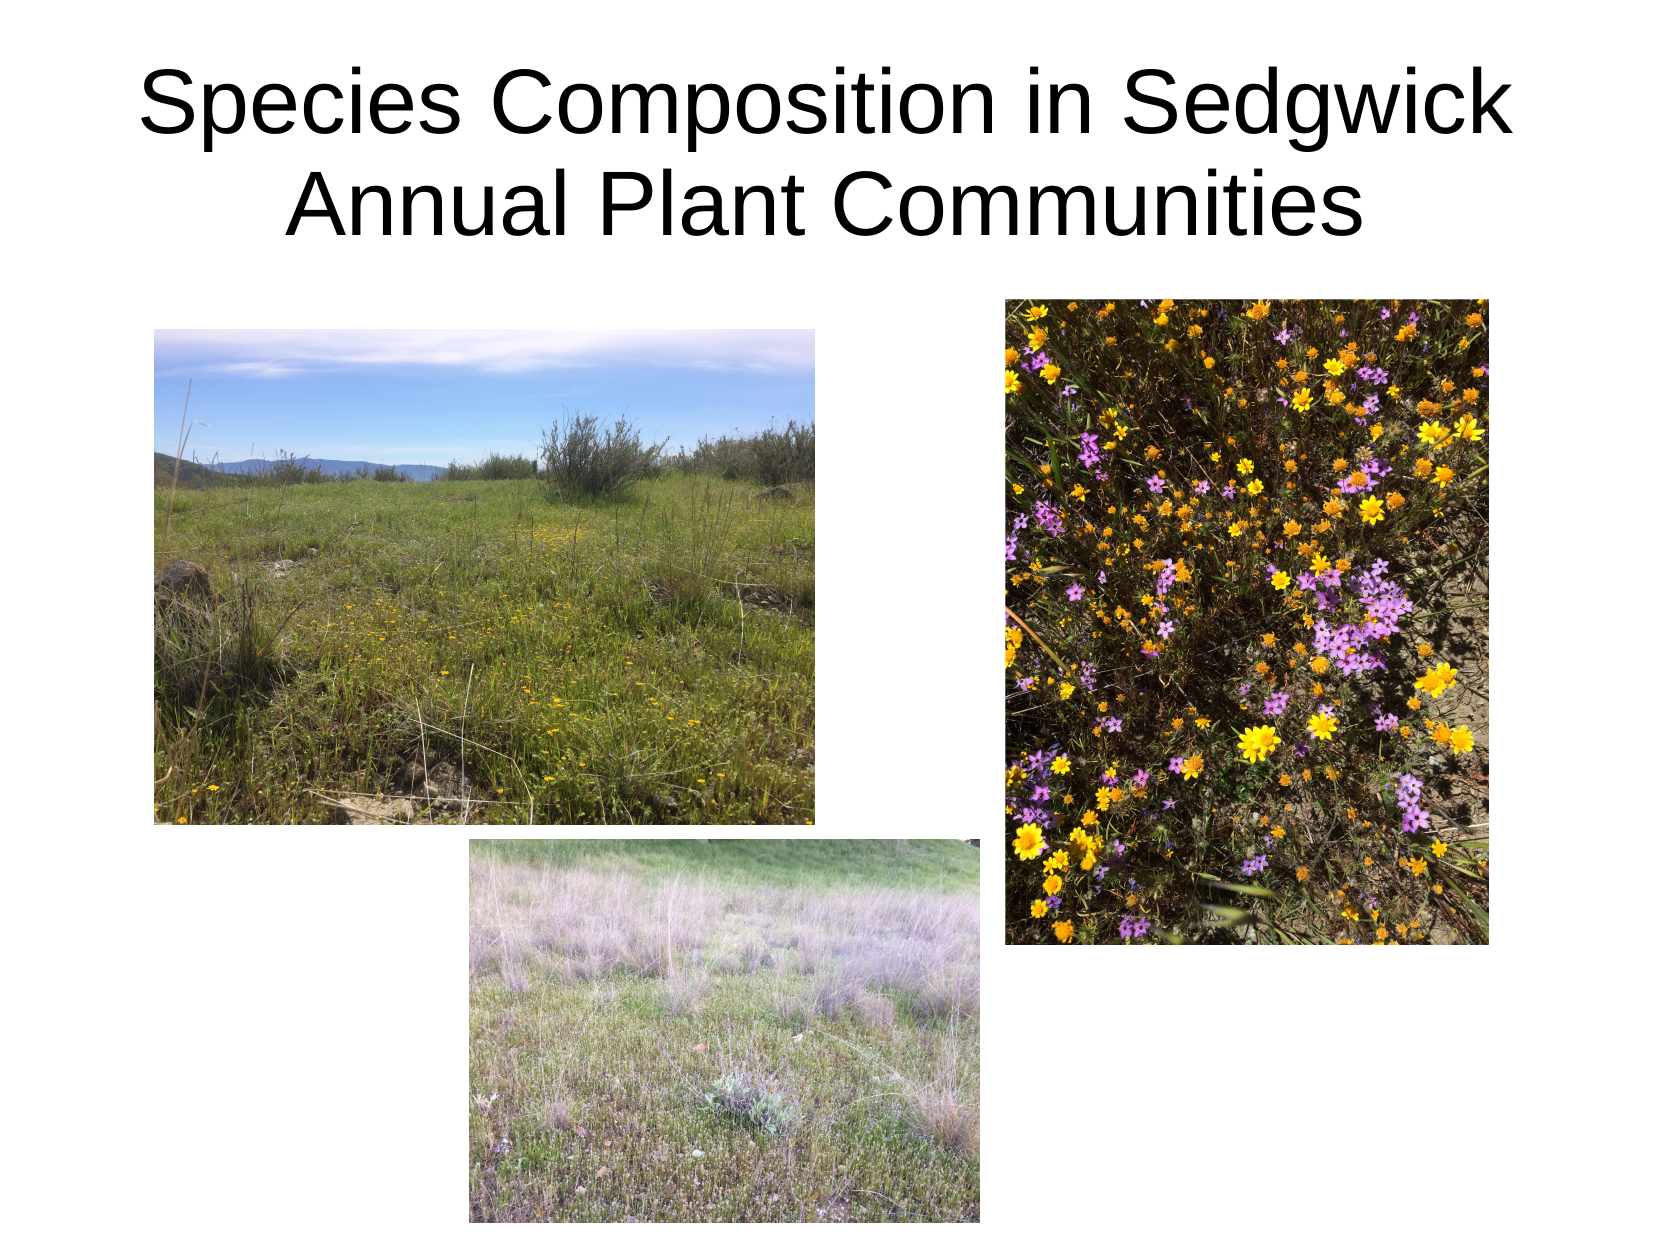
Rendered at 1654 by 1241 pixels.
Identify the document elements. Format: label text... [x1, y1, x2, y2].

picture [154, 329, 815, 826]
picture [469, 839, 980, 1223]
picture [1005, 300, 1489, 946]
title Species Composition in Sedgwick Annual Plant Communities [82, 49, 1571, 257]
